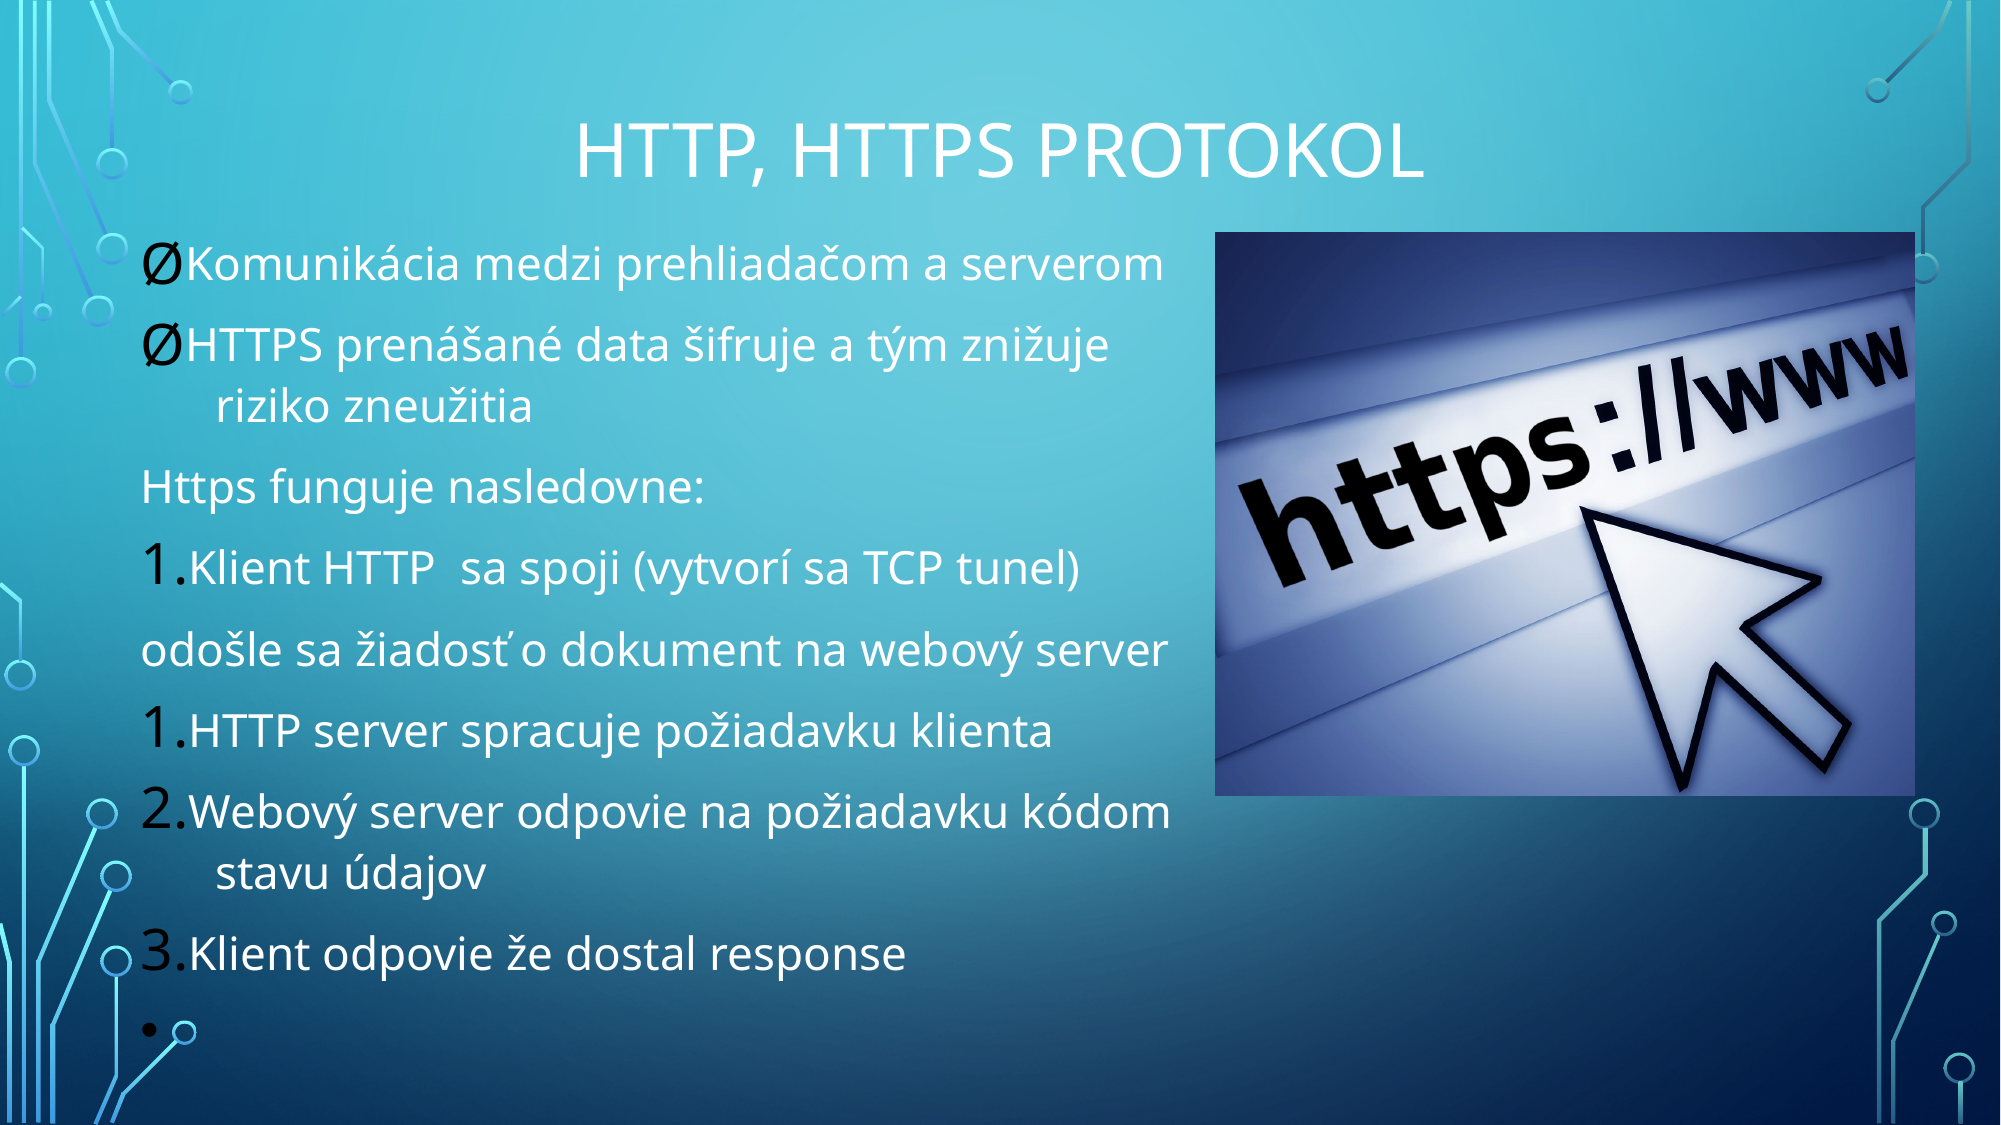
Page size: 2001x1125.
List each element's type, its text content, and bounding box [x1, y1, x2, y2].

title HTTP, HTTPS protokol [187, 73, 1813, 232]
list Komunikácia medzi prehliadačom a serverom HTTPS prenášané data šifruje a tým znižuje riziko zneužitia Https funguje nasledovne: Klient HTTP sa spoji (vytvorí sa TCP tunel) odošle sa žiadosť o dokument na webový server HTTP server spracuje požiadavku klienta Webový server odpovie na požiadavku kódom stavu údajov Klient odpovie že dostal response [125, 221, 1242, 1011]
picture [1215, 232, 1915, 796]
